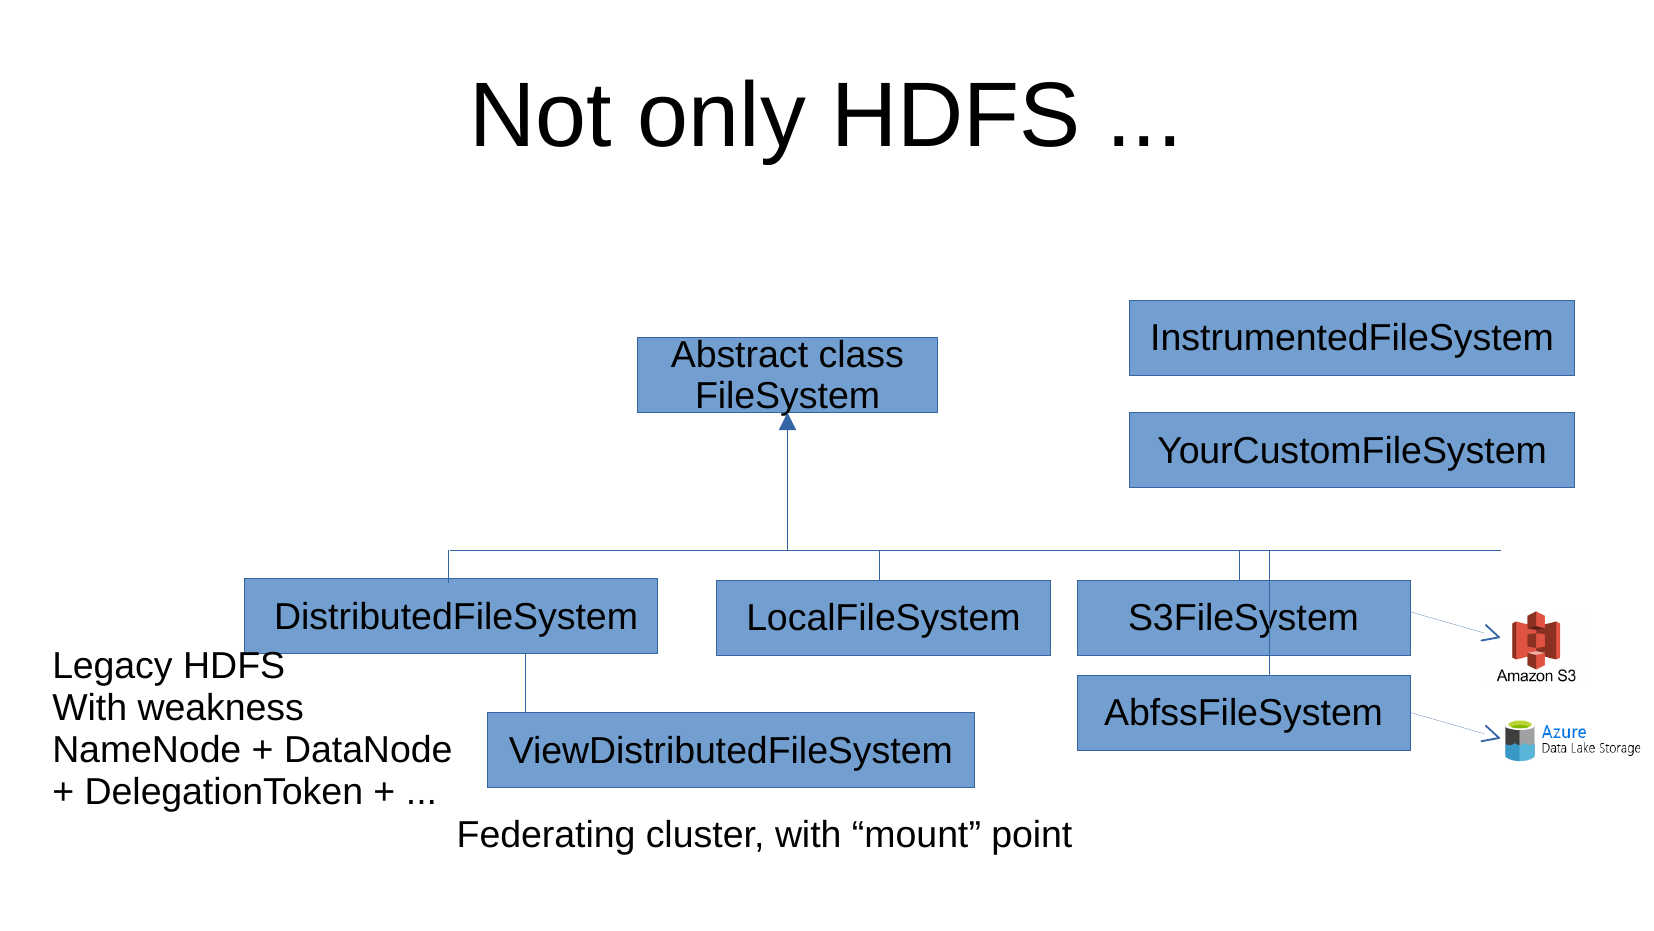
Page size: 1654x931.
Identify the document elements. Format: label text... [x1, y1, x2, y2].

text_box Legacy HDFS With weakness NameNode + DataNode + DelegationToken + ... [37, 637, 468, 821]
text_box LocalFileSystem [716, 580, 1051, 656]
picture [1485, 627, 1495, 638]
text_box AbfssFileSystem [1077, 675, 1411, 751]
title Not only HDFS ... [82, 37, 1571, 193]
text_box S3FileSystem [1077, 580, 1269, 656]
text_box Abstract class FileSystem [637, 337, 938, 413]
picture [1492, 695, 1651, 782]
text_box Federating cluster, with “mount” point [441, 805, 1088, 863]
text_box ViewDistributedFileSystem [487, 712, 975, 788]
picture [1485, 610, 1587, 687]
text_box DistributedFileSystem [244, 578, 658, 654]
text_box S3FileSystem [1270, 580, 1411, 656]
text_box YourCustomFileSystem [1129, 412, 1575, 488]
text_box InstrumentedFileSystem [1129, 300, 1575, 376]
